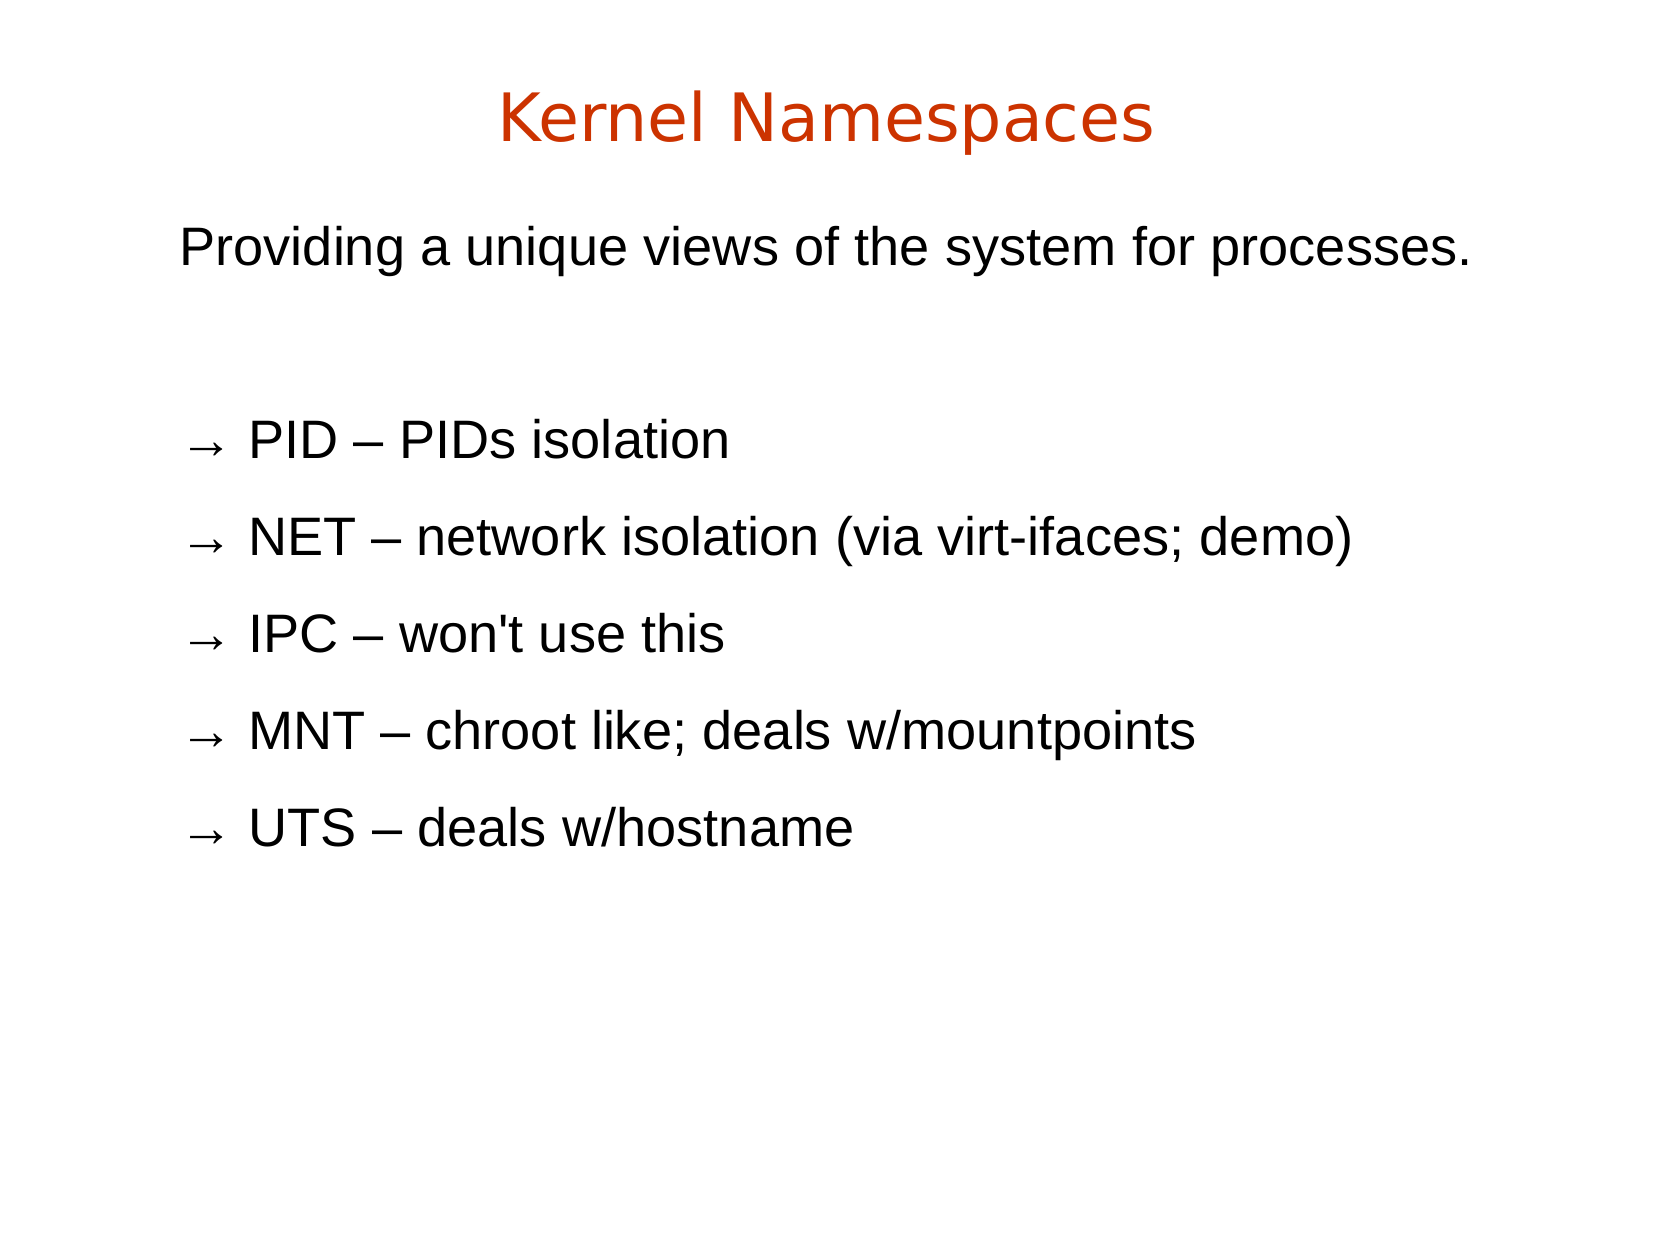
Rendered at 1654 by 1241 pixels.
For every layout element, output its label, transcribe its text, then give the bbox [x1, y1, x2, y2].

text_box Providing a unique views of the system for processes. → PID – PIDs isolation → NET – network isolation (via virt-ifaces; demo) → IPC – won't use this → MNT – chroot like; deals w/mountpoints → UTS – deals w/hostname [164, 178, 1489, 835]
text_box Kernel Namespaces [482, 72, 1171, 166]
